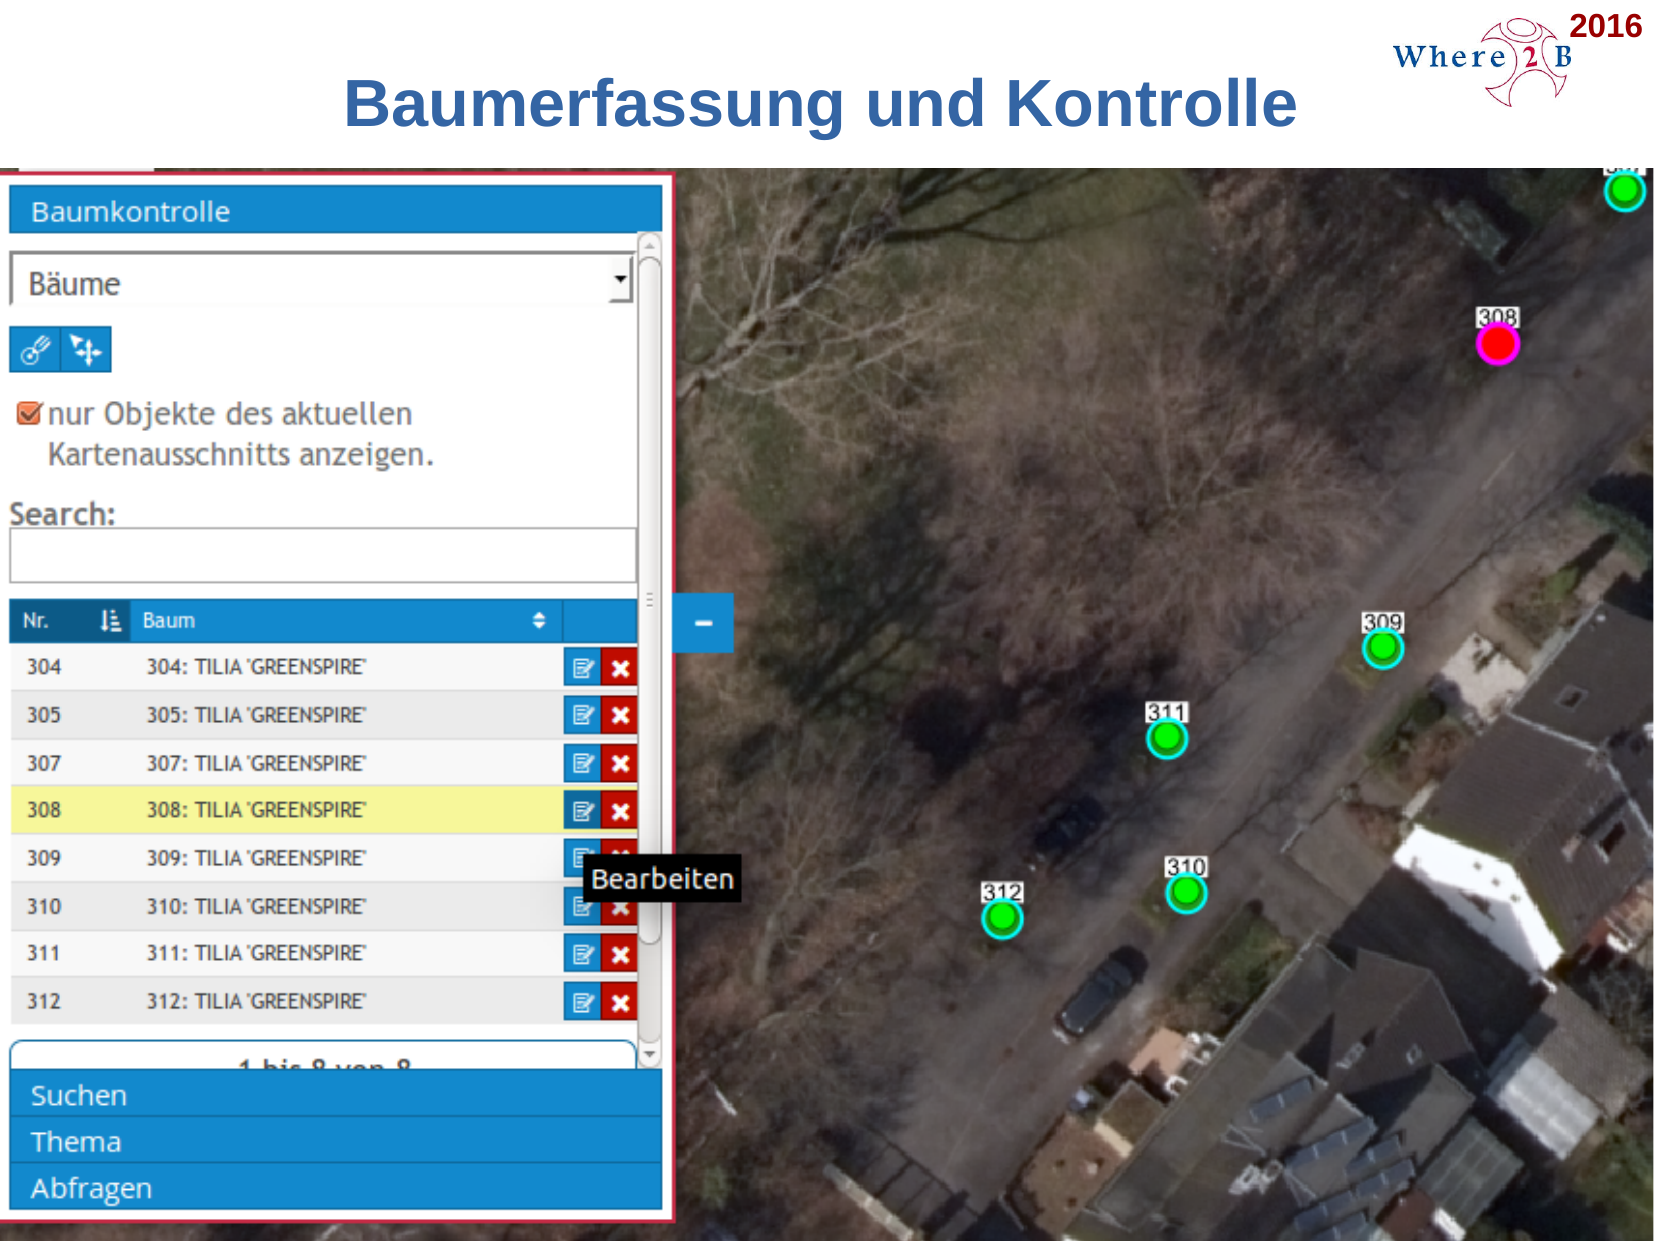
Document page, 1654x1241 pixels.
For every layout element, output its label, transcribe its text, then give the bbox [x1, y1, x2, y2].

title Baumerfassung und Kontrolle [76, 29, 1565, 168]
picture [0, 168, 1654, 1241]
picture [1393, 18, 1571, 107]
